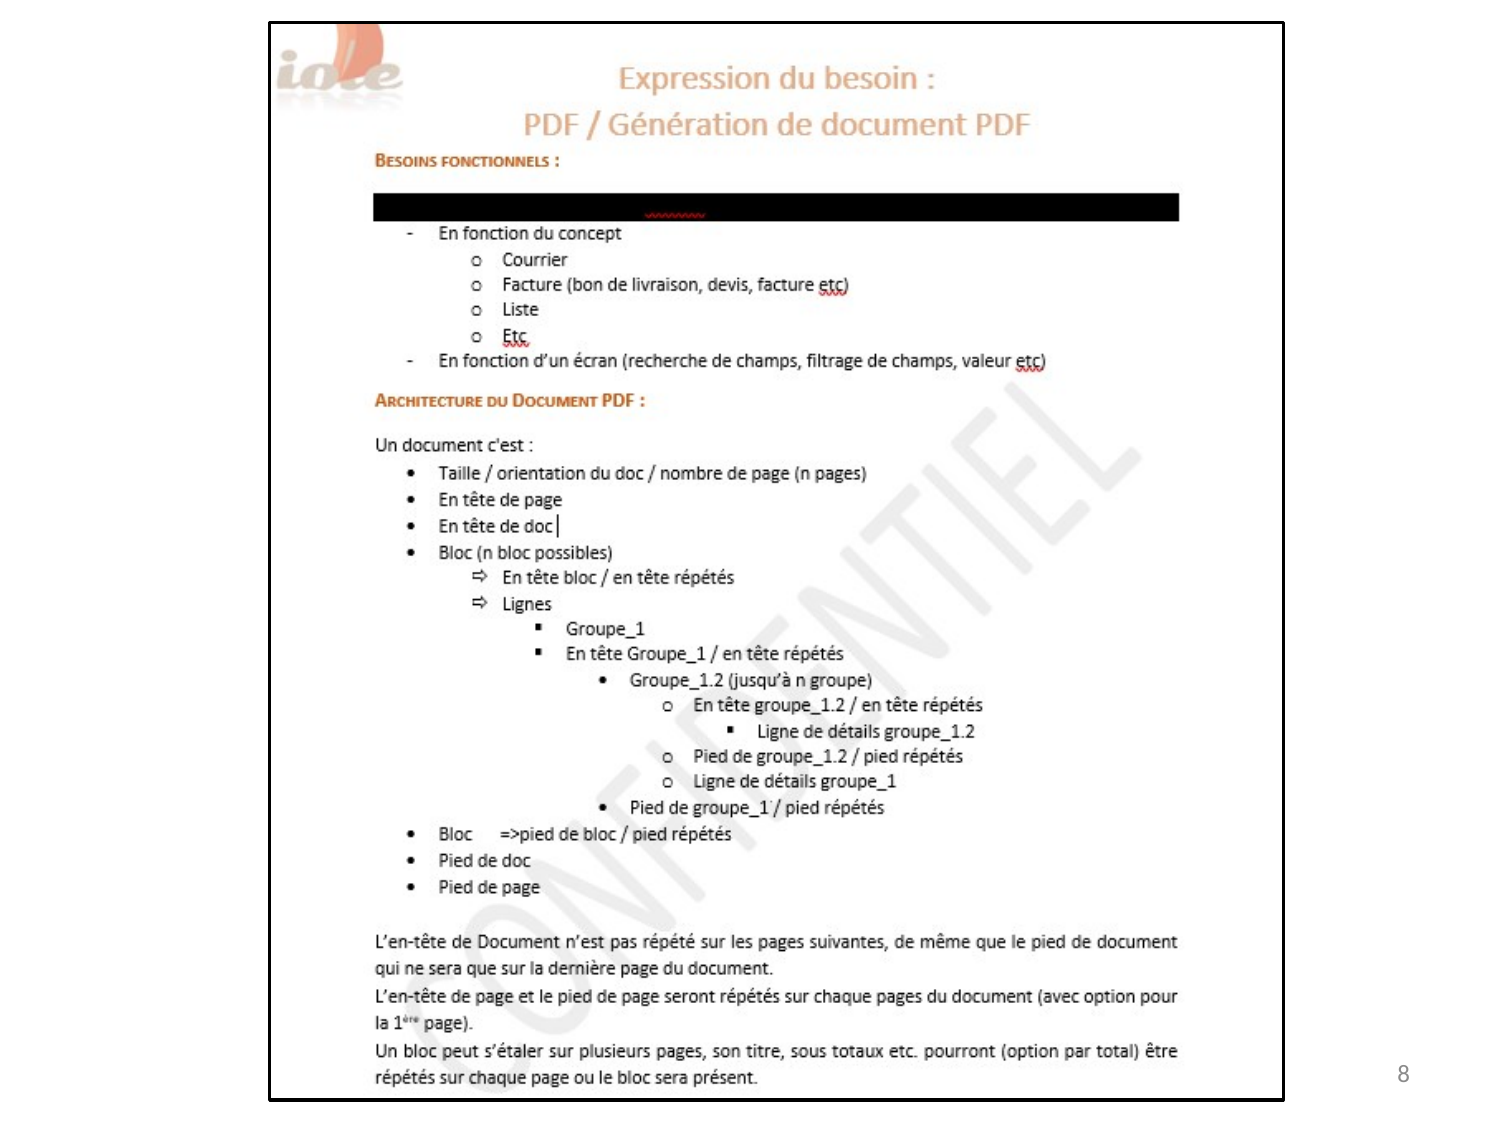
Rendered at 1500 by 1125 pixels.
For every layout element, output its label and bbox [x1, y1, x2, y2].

picture [271, 23, 1282, 1099]
